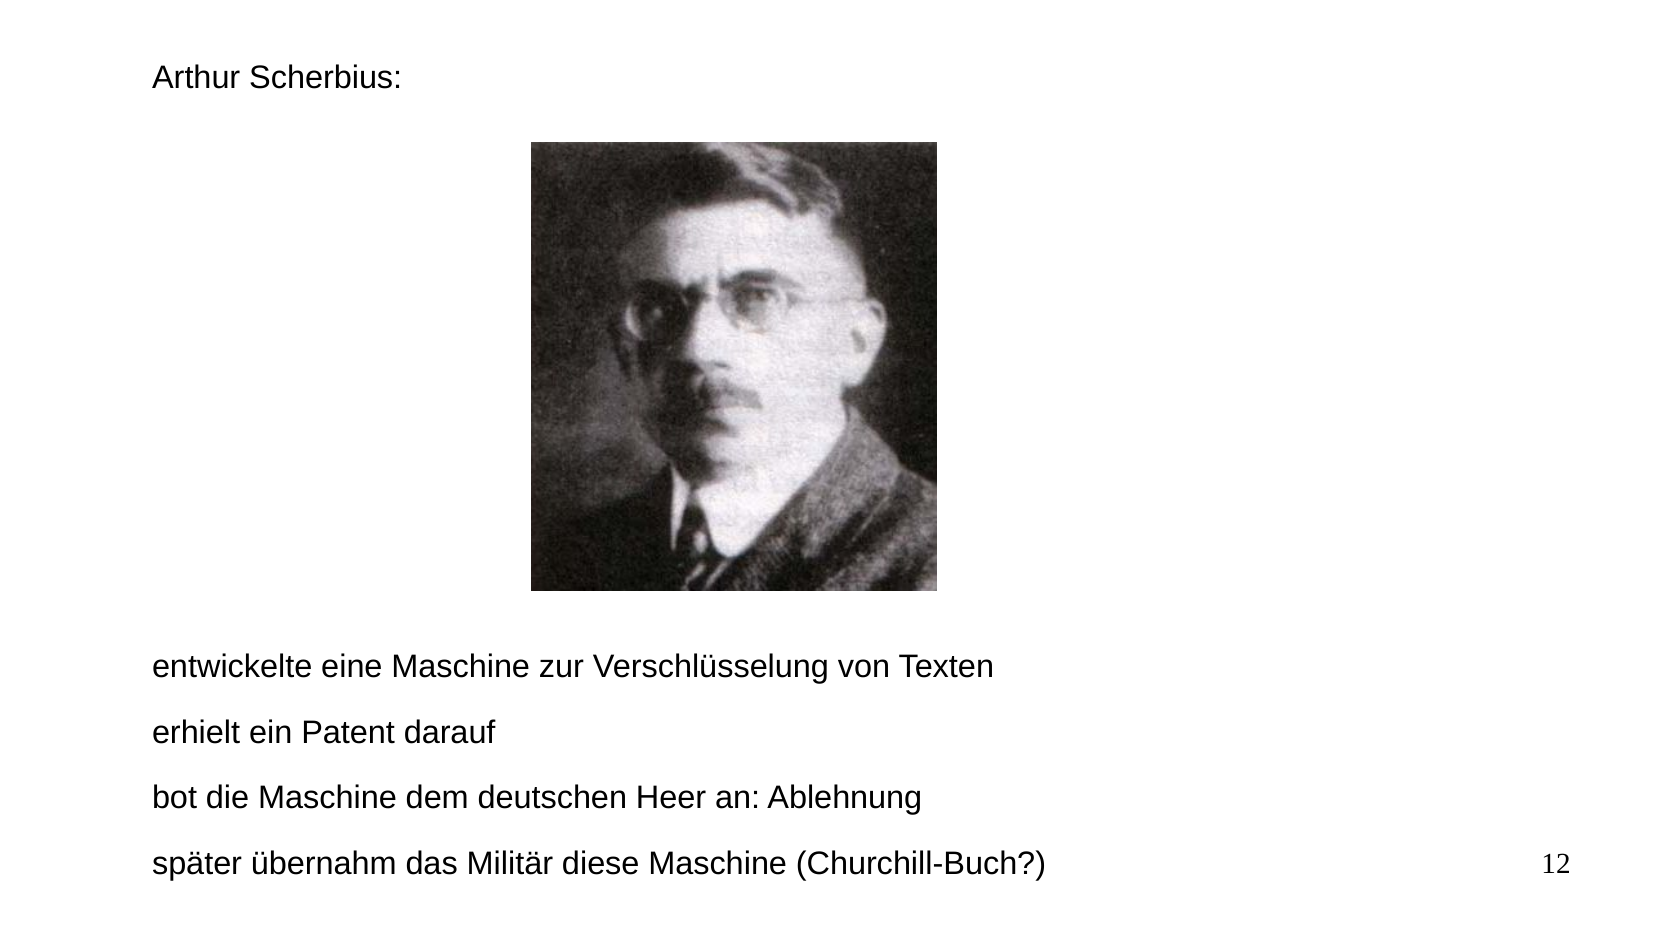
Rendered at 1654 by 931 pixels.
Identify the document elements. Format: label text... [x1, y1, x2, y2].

picture [531, 142, 937, 591]
list Arthur Scherbius: entwickelte eine Maschine zur Verschlüsselung von Texten erhielt ein Patent darauf bot die Maschine dem deutschen Heer an: Ablehnung später übernahm das Militär diese Maschine (Churchill-Buch?) [82, 59, 1571, 886]
